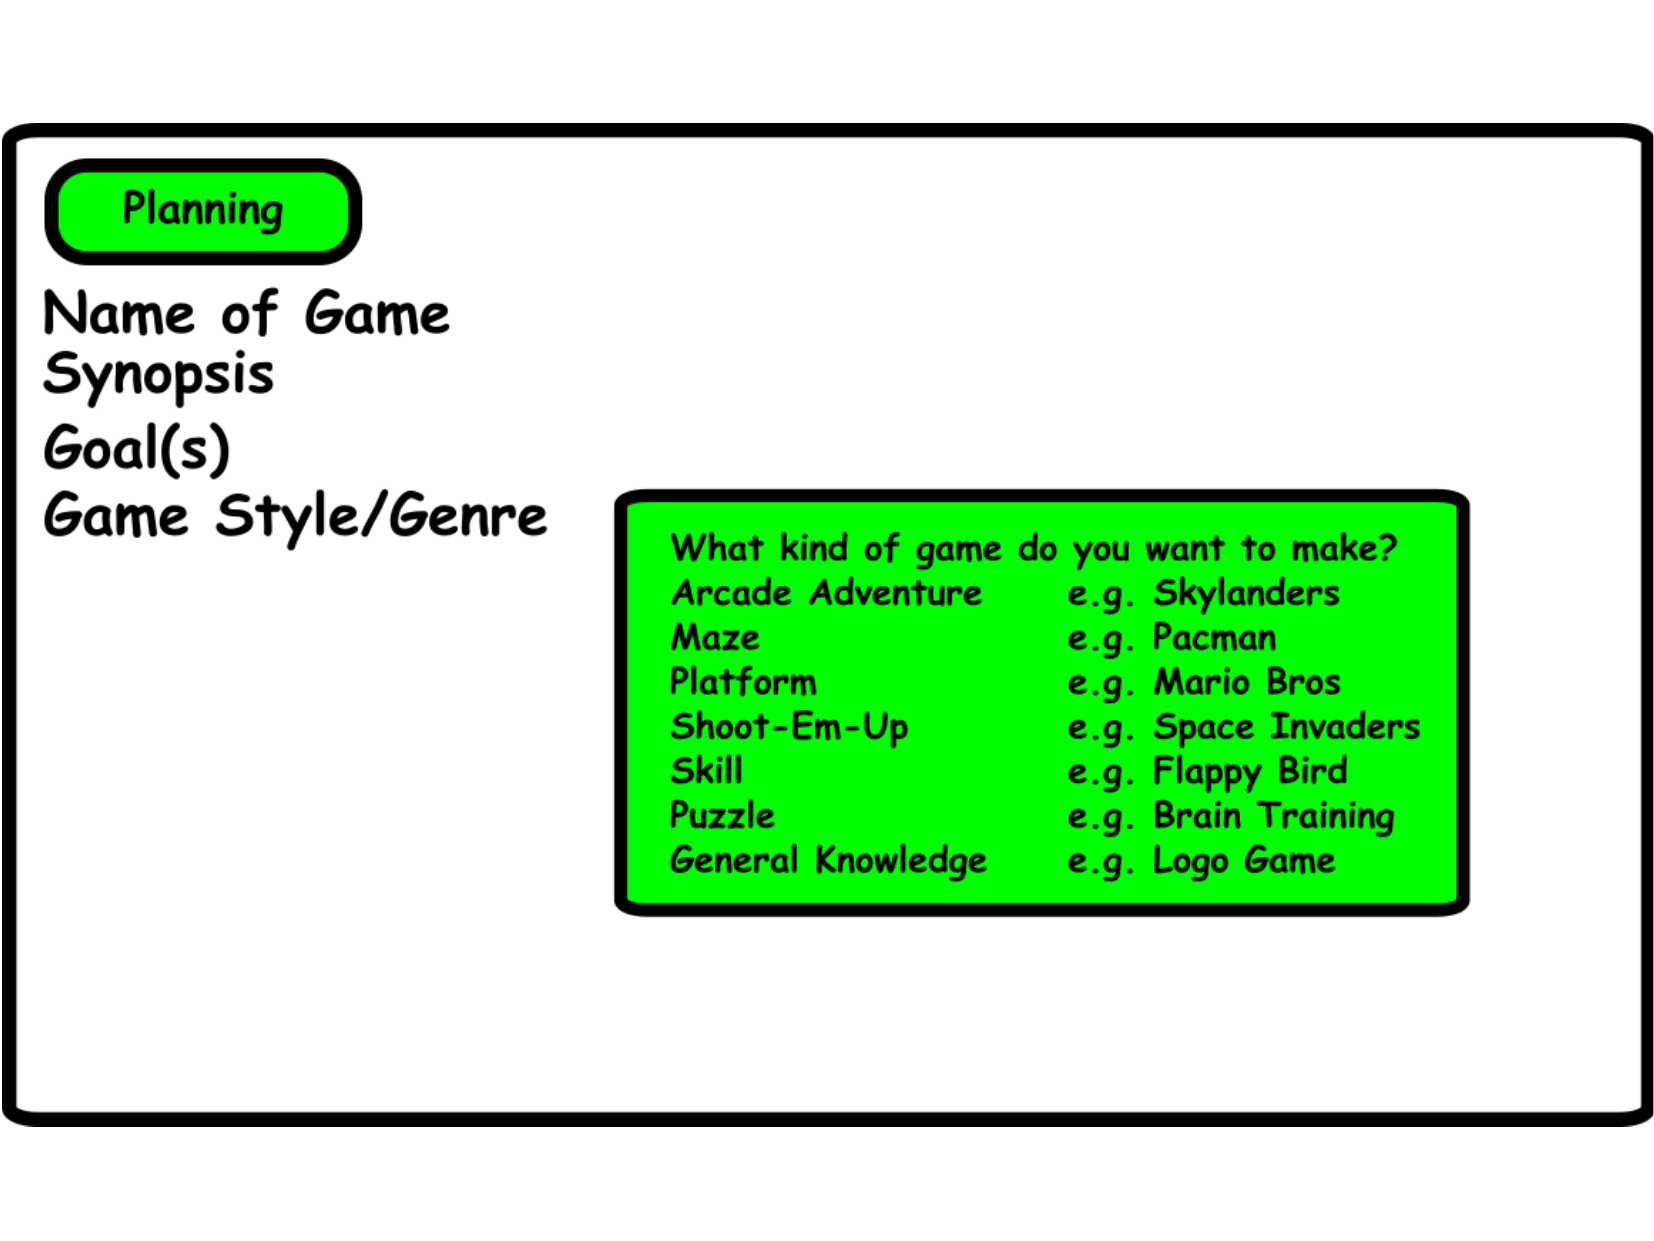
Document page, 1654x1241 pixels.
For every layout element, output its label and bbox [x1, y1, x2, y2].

picture [2, 123, 1654, 1127]
